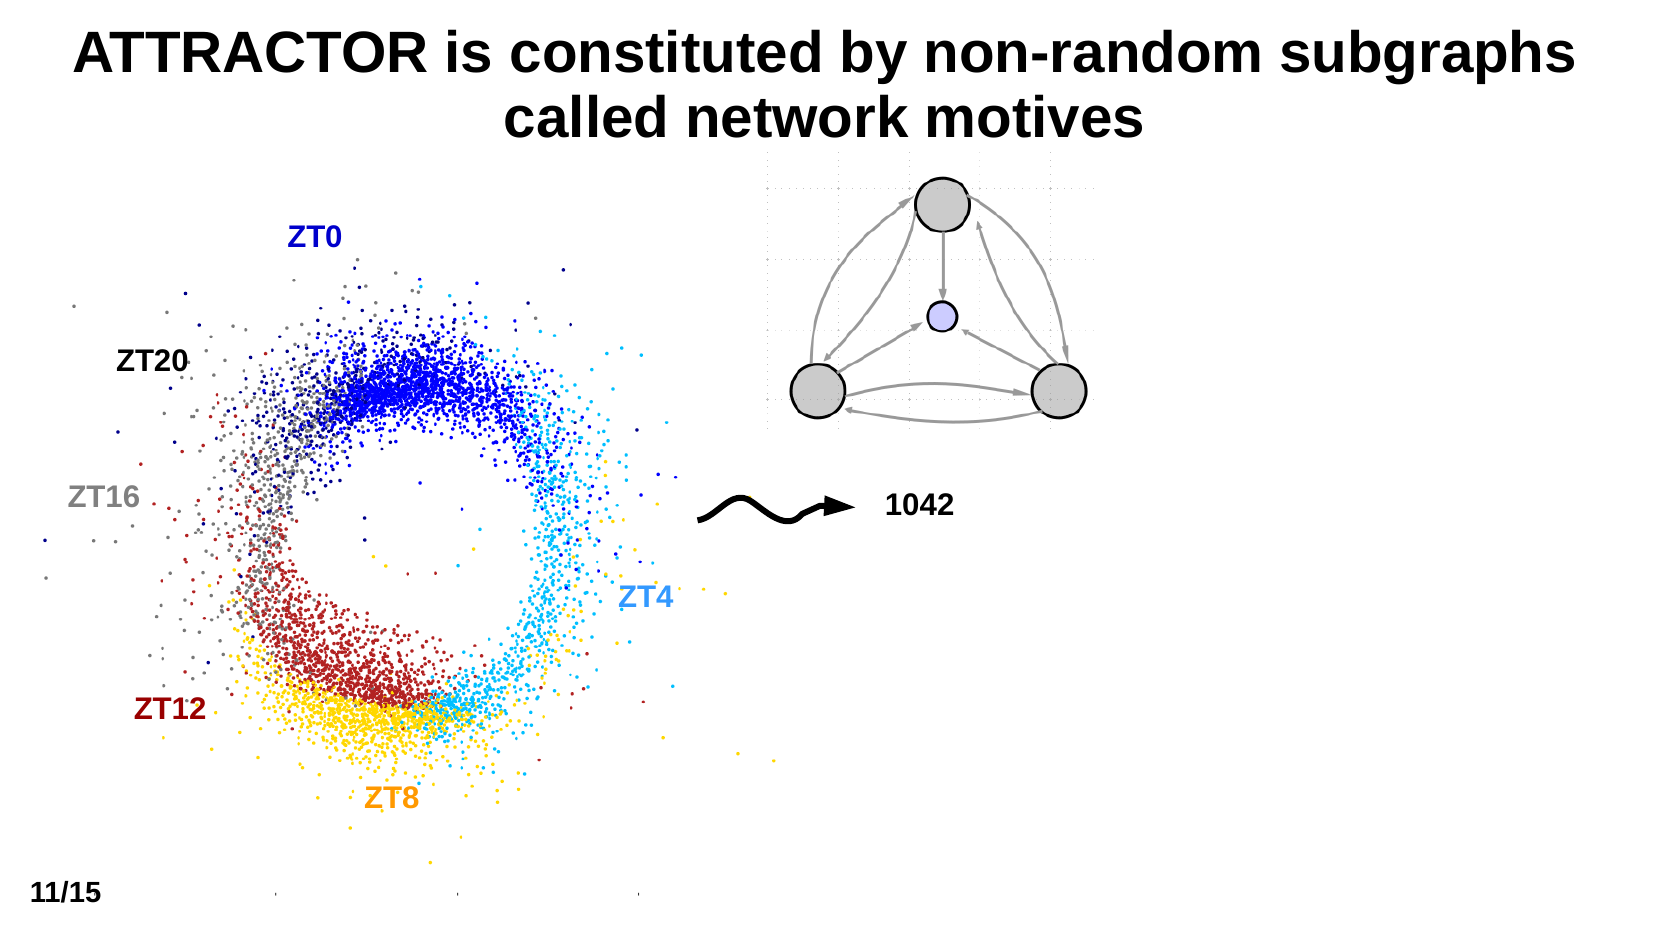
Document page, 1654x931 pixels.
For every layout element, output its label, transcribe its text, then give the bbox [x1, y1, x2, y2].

picture [0, 149, 1096, 901]
text_box ZT16 [52, 471, 218, 571]
text_box 11/15 [15, 840, 121, 917]
text_box ZT20 [101, 335, 267, 435]
text_box ZT8 [349, 772, 515, 872]
text_box ZT12 [119, 684, 285, 783]
title ATTRACTOR is constituted by non-random subgraphs called network motives [30, 0, 1621, 197]
text_box 1042 [870, 480, 1036, 579]
text_box ZT4 [603, 571, 769, 671]
text_box ZT0 [272, 211, 438, 311]
